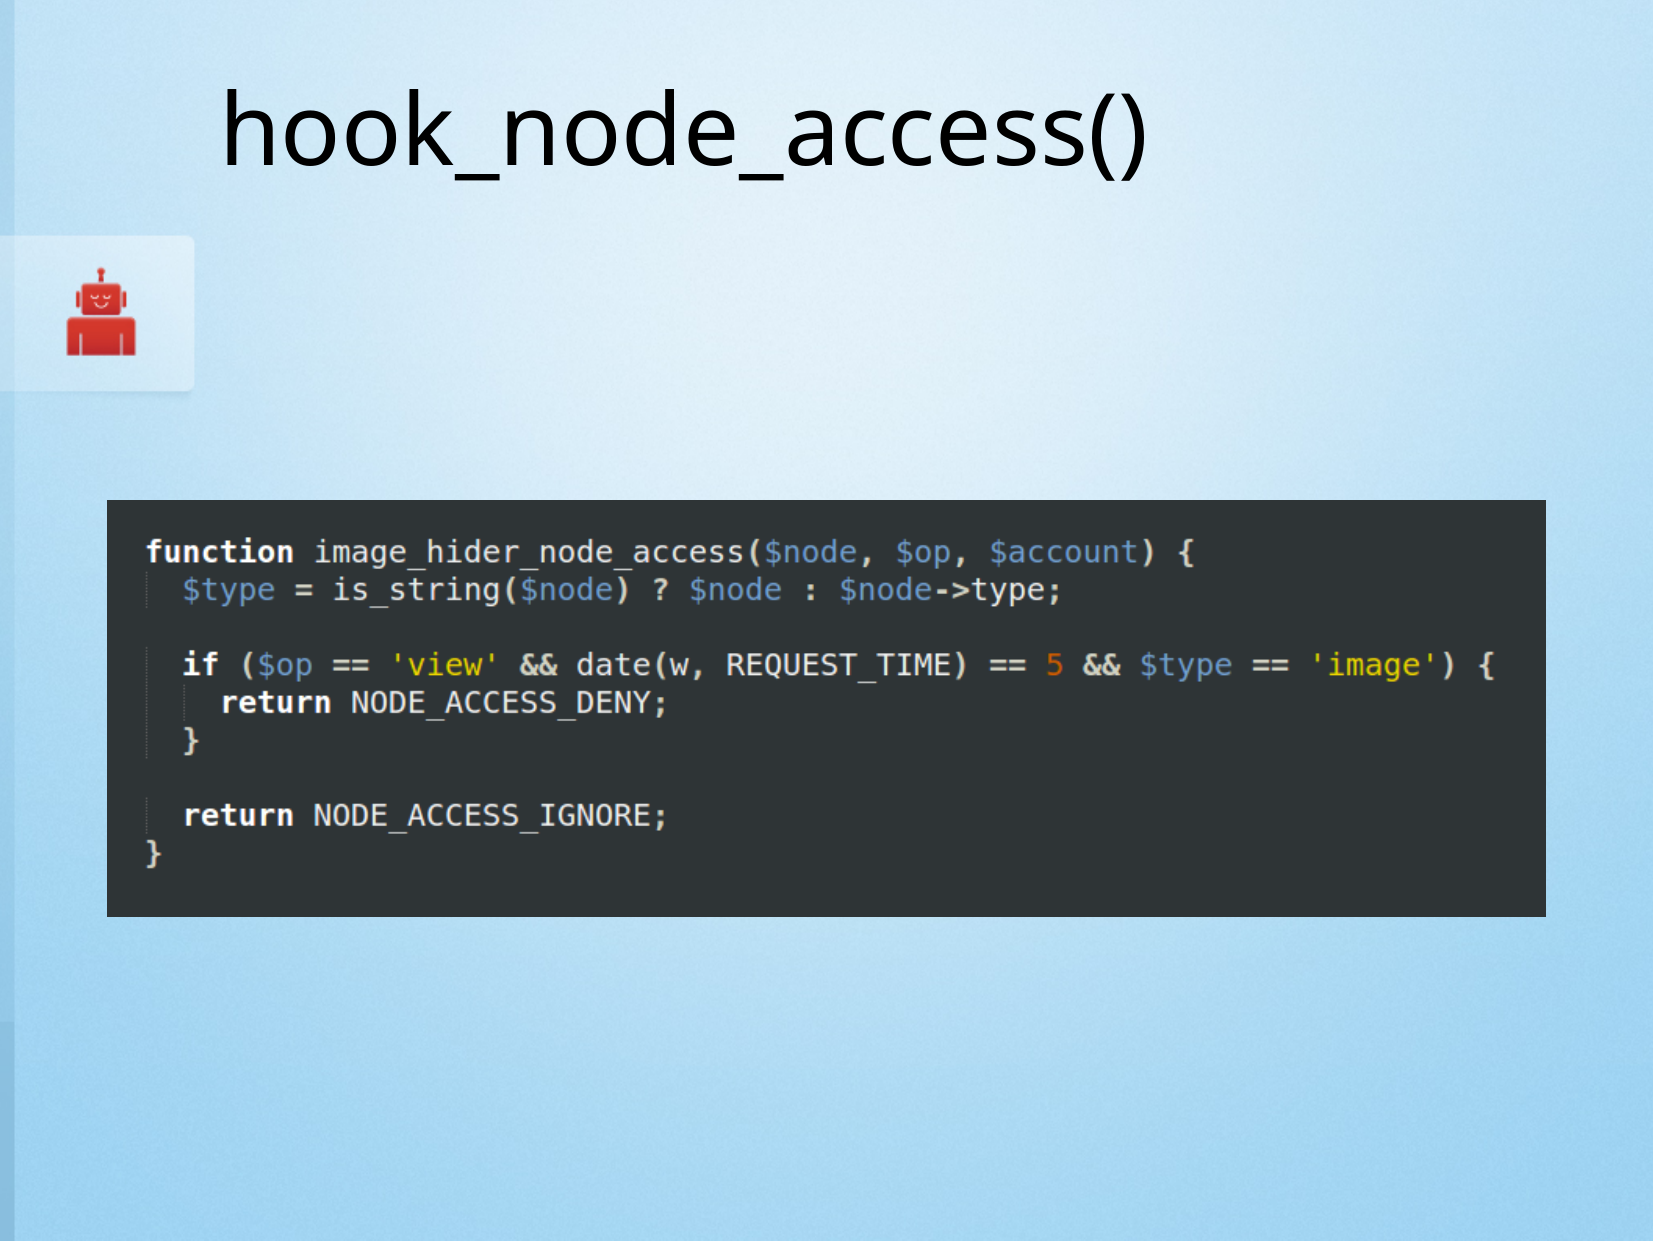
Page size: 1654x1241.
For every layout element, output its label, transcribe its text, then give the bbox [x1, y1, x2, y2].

picture [0, 0, 1653, 1241]
text_box hook_node_access() [204, 50, 1088, 186]
